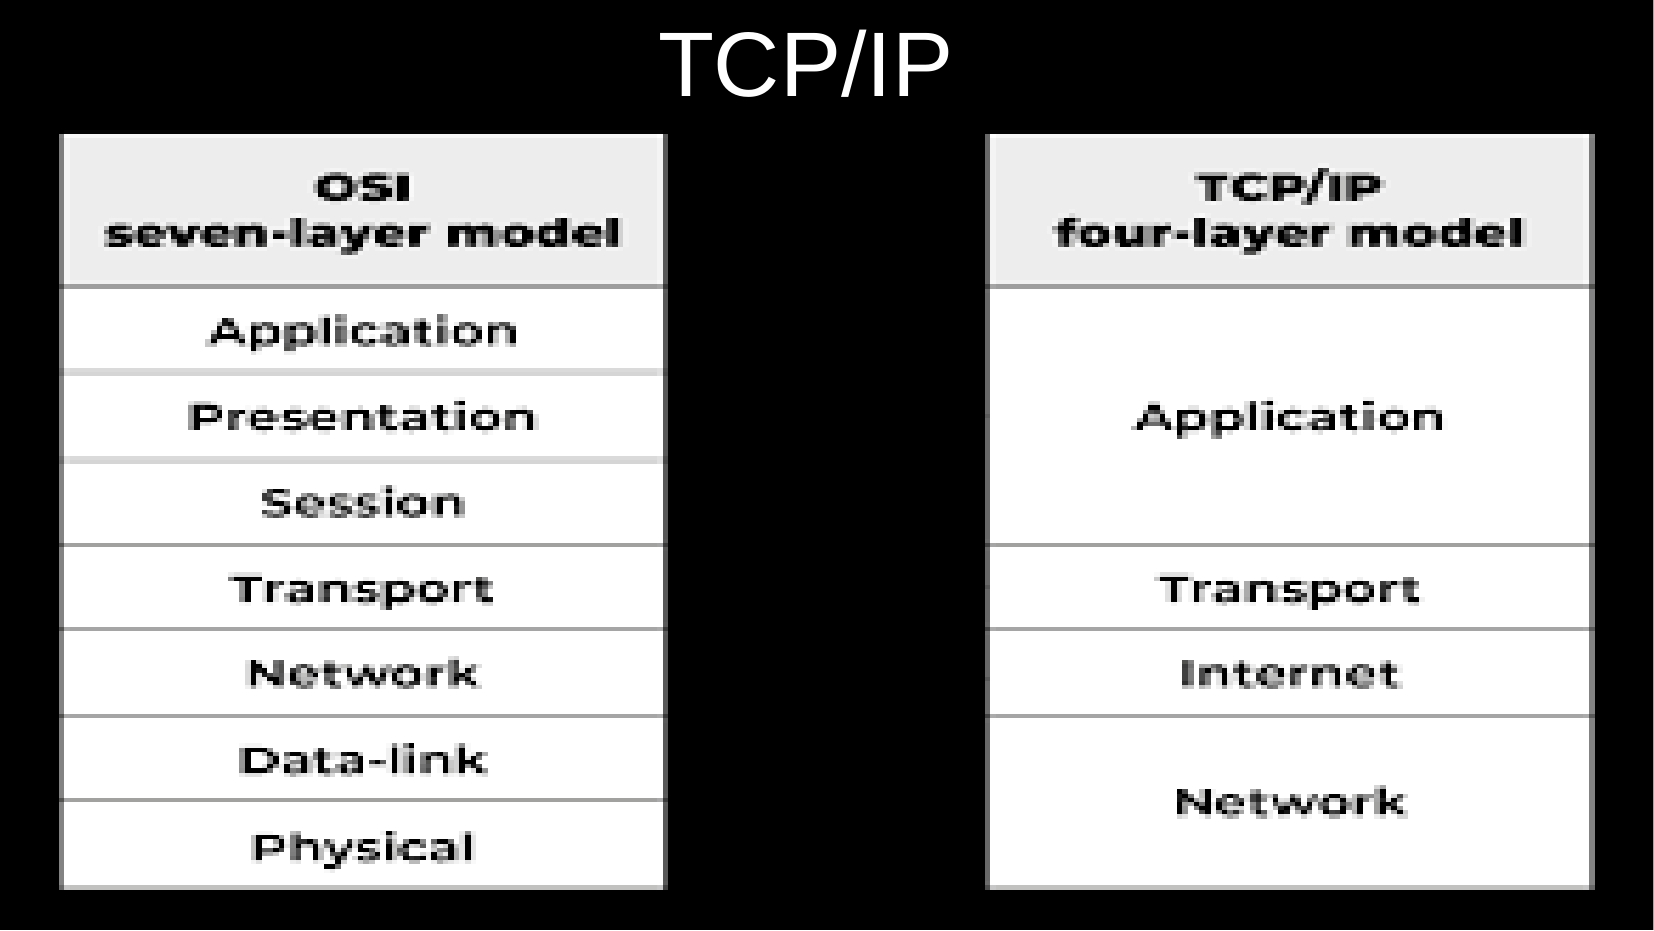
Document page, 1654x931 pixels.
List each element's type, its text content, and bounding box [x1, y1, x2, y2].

title TCP/IP [23, 11, 1589, 119]
picture [59, 118, 1595, 890]
